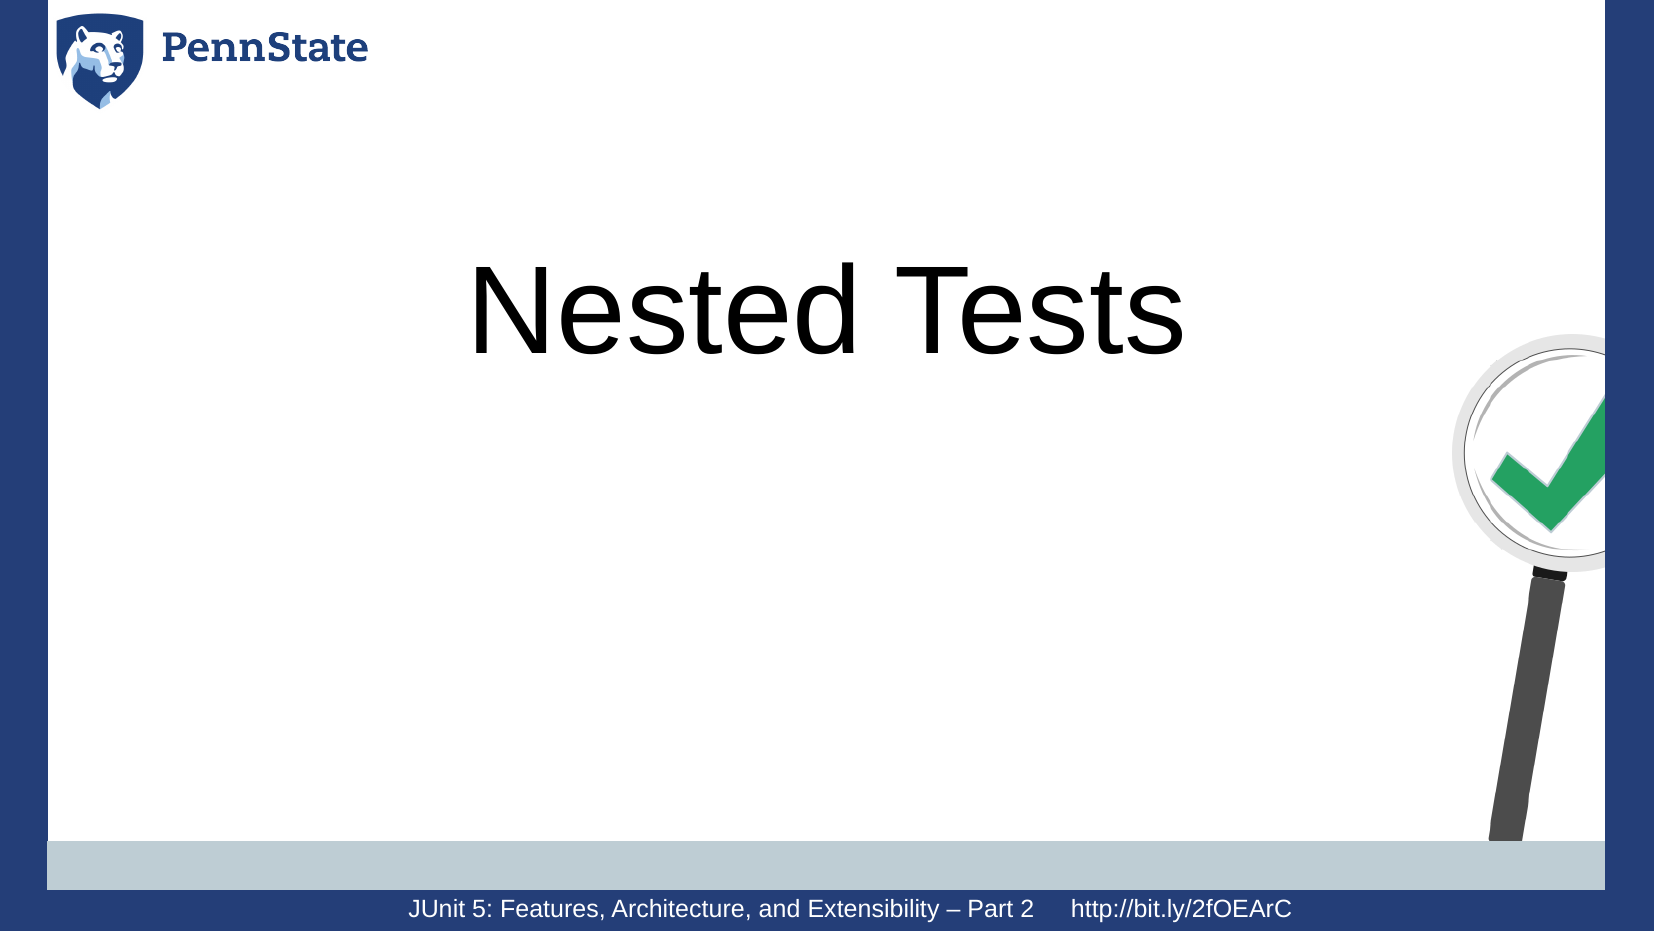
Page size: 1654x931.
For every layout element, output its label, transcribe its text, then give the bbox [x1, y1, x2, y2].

picture [48, 0, 411, 152]
list Nested Tests [261, 240, 1393, 436]
picture [1452, 334, 1605, 841]
